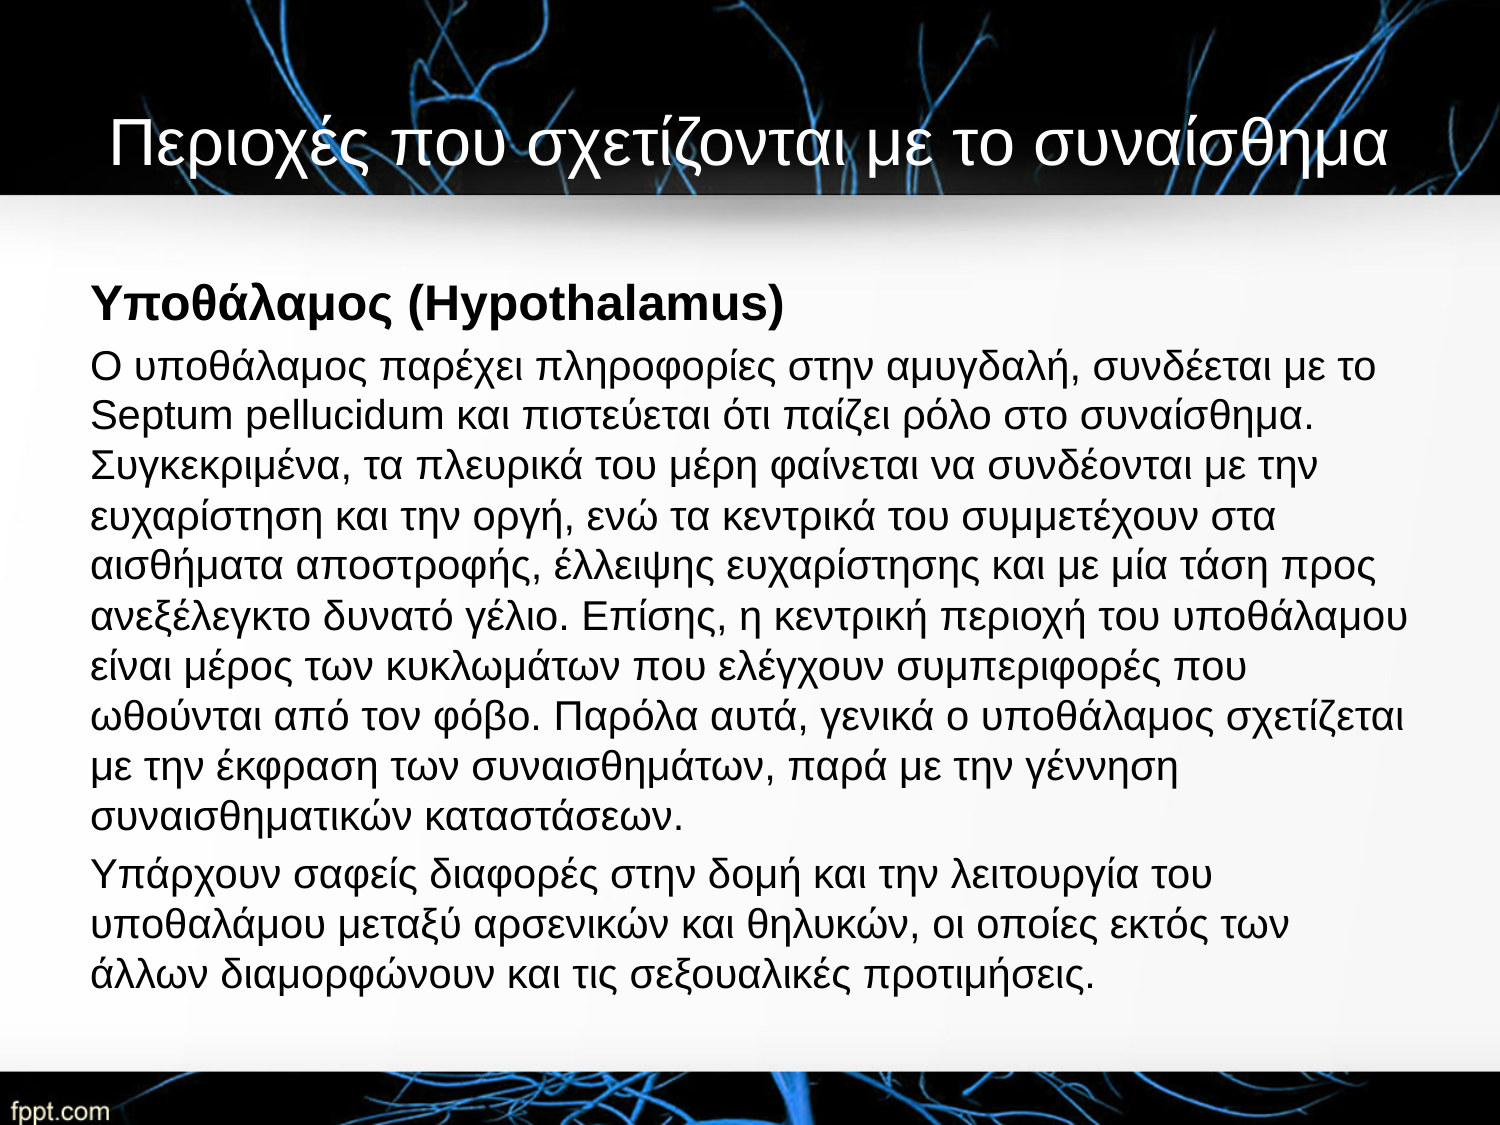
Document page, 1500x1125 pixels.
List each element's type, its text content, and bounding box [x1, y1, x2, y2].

picture [0, 0, 1500, 1125]
list Υποθάλαμος (Hypothalamus) Ο υποθάλαμος παρέχει πληροφορίες στην αμυγδαλή, συνδέεται με το Septum pellucidum και πιστεύεται ότι παίζει ρόλο στο συναίσθημα. Συγκεκριμένα, τα πλευρικά του μέρη φαίνεται να συνδέονται με την ευχαρίστηση και την οργή, ενώ τα κεντρικά του συμμετέχουν στα αισθήματα αποστροφής, έλλειψης ευχαρίστησης και με μία τάση προς ανεξέλεγκτο δυνατό γέλιο. Επίσης, η κεντρική περιοχή του υποθάλαμου είναι μέρος των κυκλωμάτων που ελέγχουν συμπεριφορές που ωθούνται από τον φόβο. Παρόλα αυτά, γενικά ο υποθάλαμος σχετίζεται με την έκφραση των συναισθημάτων, παρά με την γέννηση συναισθηματικών καταστάσεων. Υπάρχουν σαφείς διαφορές στην δομή και την λειτουργία του υποθαλάμου μεταξύ αρσενικών και θηλυκών, οι οποίες εκτός των άλλων διαμορφώνουν και τις σεξουαλικές προτιμήσεις. [75, 262, 1425, 1005]
title Περιοχές που σχετίζονται με το συναίσθημα [75, 45, 1425, 233]
